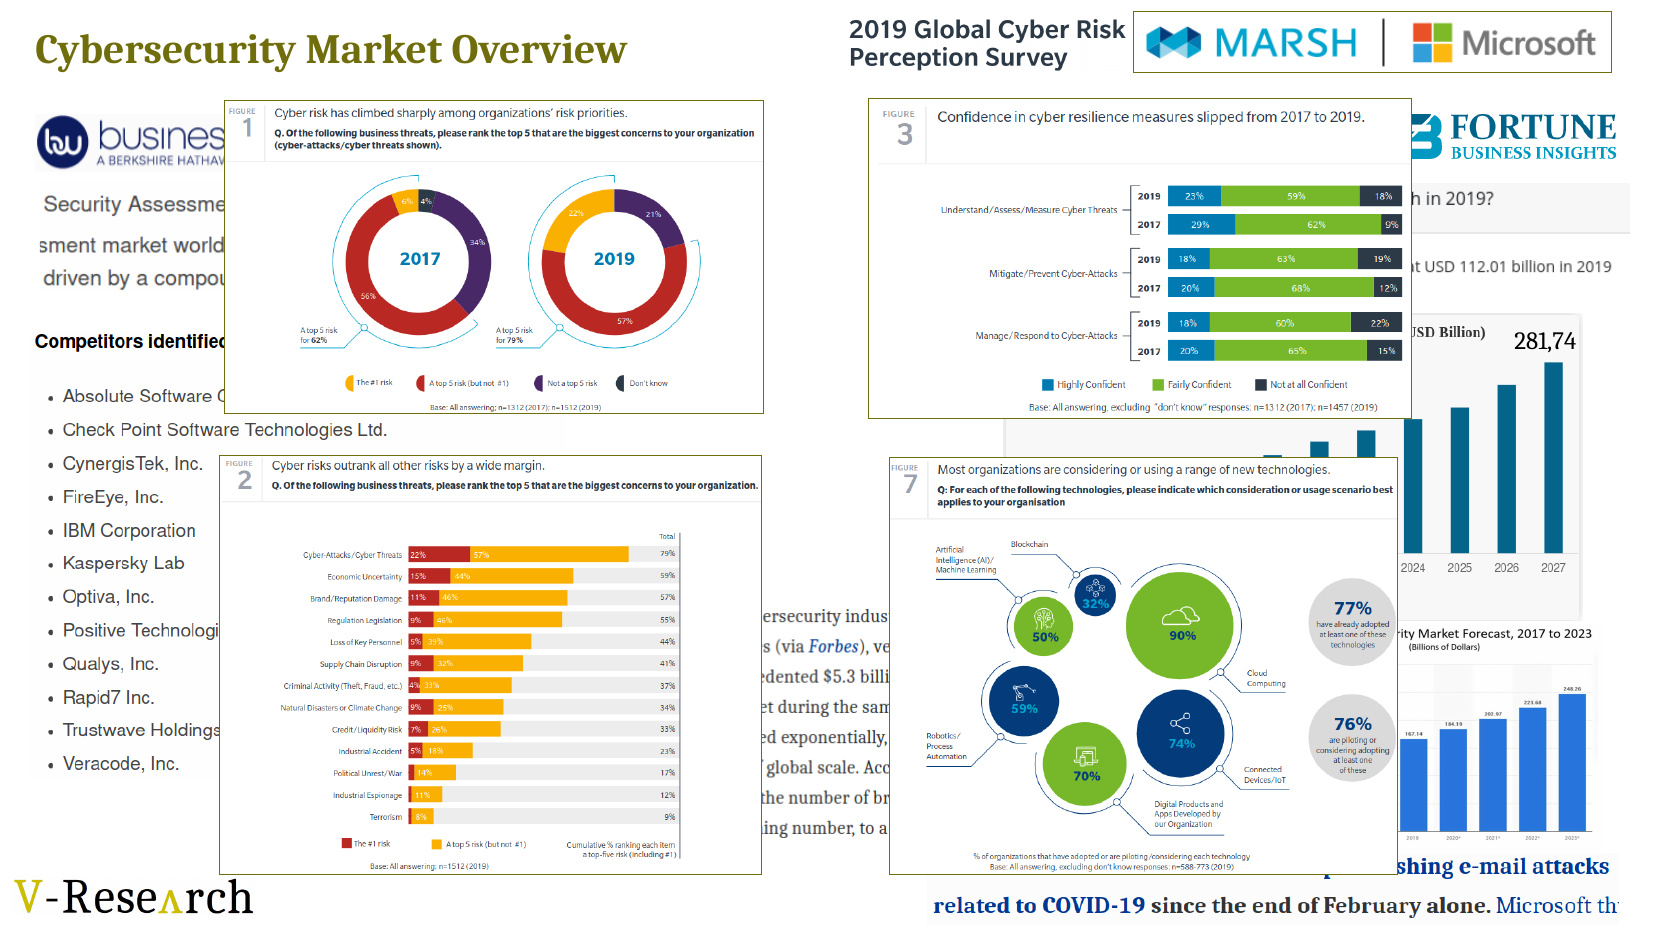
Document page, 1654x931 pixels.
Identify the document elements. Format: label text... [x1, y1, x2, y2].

picture [849, 18, 1126, 71]
text_box 281,74 [1499, 319, 1604, 364]
picture [1133, 11, 1612, 73]
picture [11, 876, 256, 916]
text_box Cybersecurity Market Overview [20, 18, 1171, 91]
picture [29, 98, 1630, 925]
